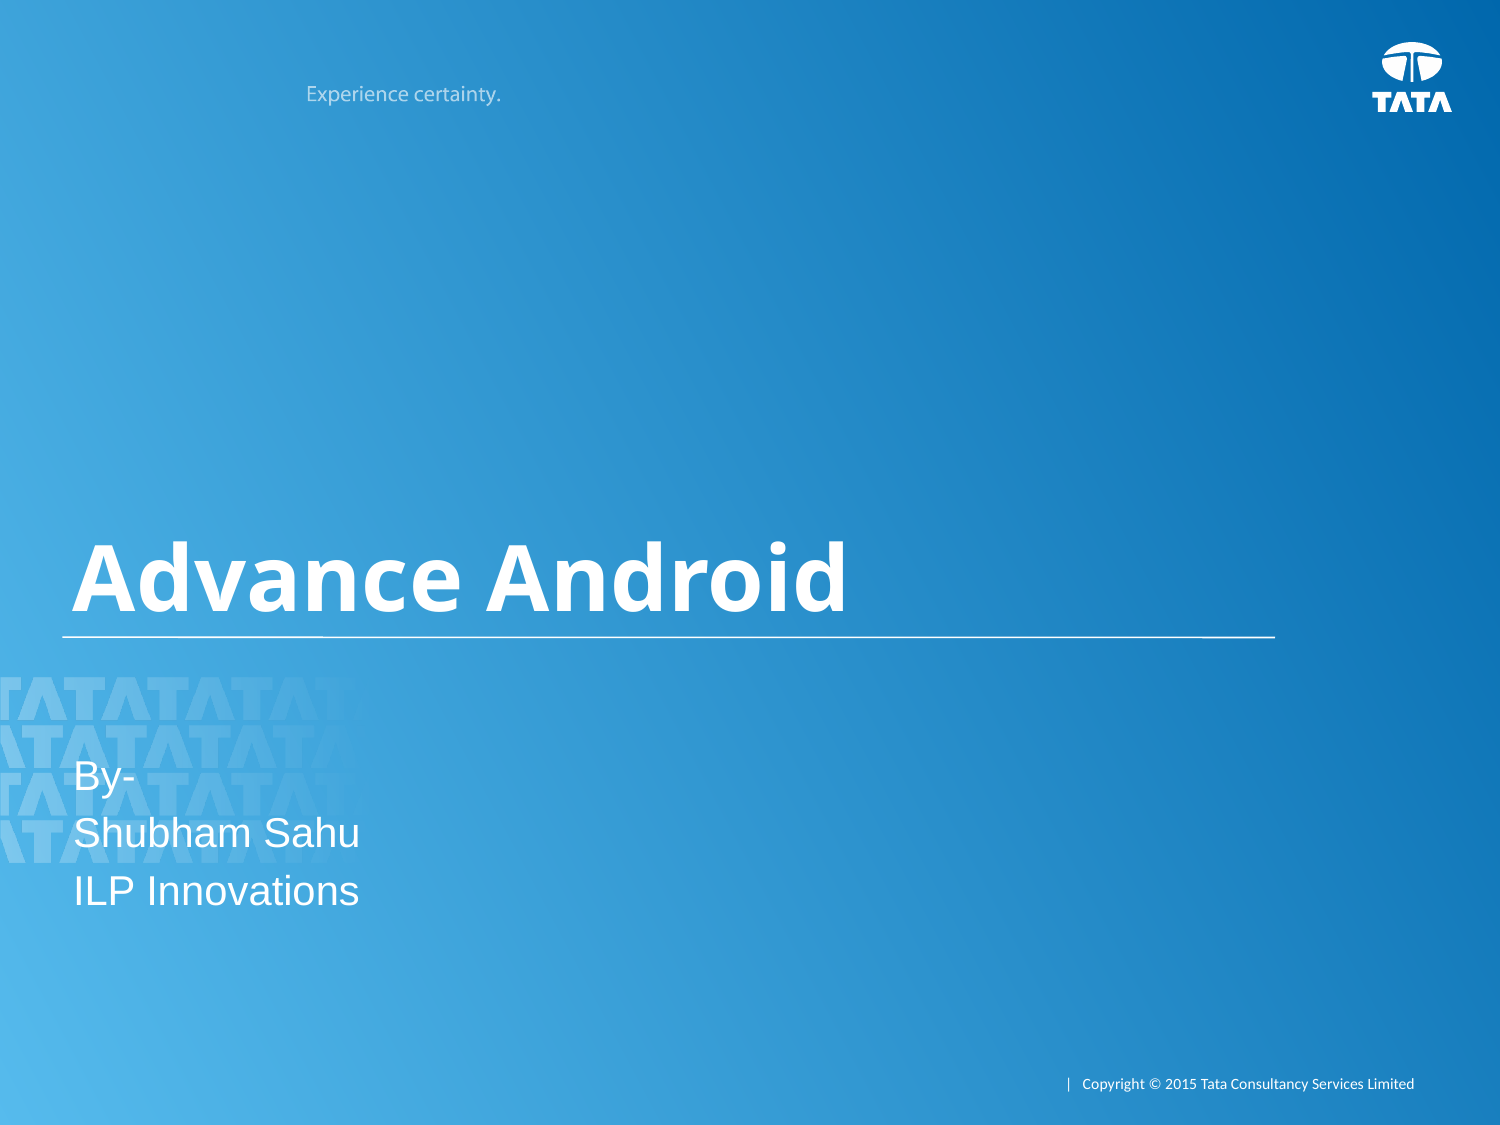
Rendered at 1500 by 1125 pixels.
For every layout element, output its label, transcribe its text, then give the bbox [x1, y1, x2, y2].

text_box By- Shubham Sahu ILP Innovations [58, 799, 713, 863]
picture [0, 677, 403, 863]
title Advance Android [58, 512, 1334, 643]
